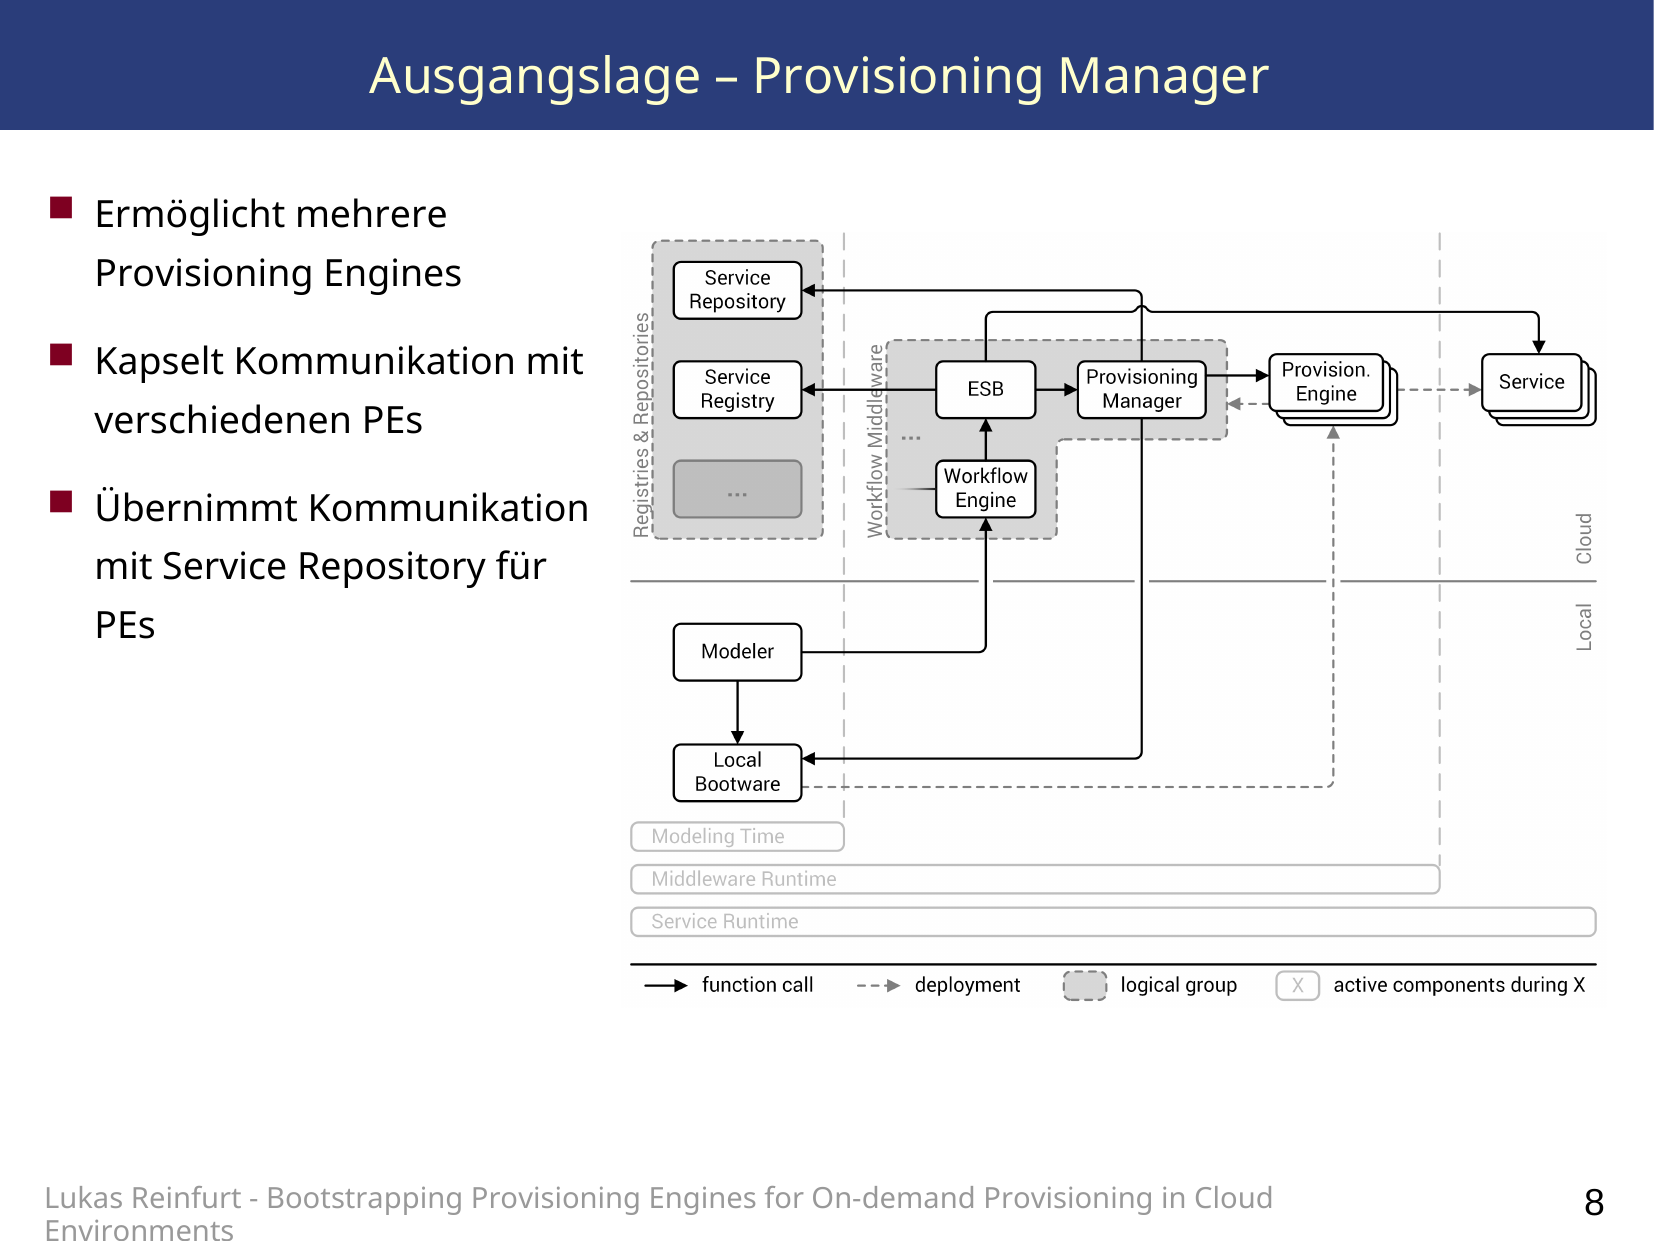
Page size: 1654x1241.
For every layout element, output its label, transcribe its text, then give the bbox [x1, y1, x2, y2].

title Ausgangslage – Provisioning Manager [47, 23, 1607, 119]
list Ermöglicht mehrere Provisioning Engines Kapselt Kommunikation mit verschiedenen PEs Übernimmt Kommunikation mit Service Repository für PEs [47, 177, 603, 1146]
picture [621, 232, 1607, 1008]
